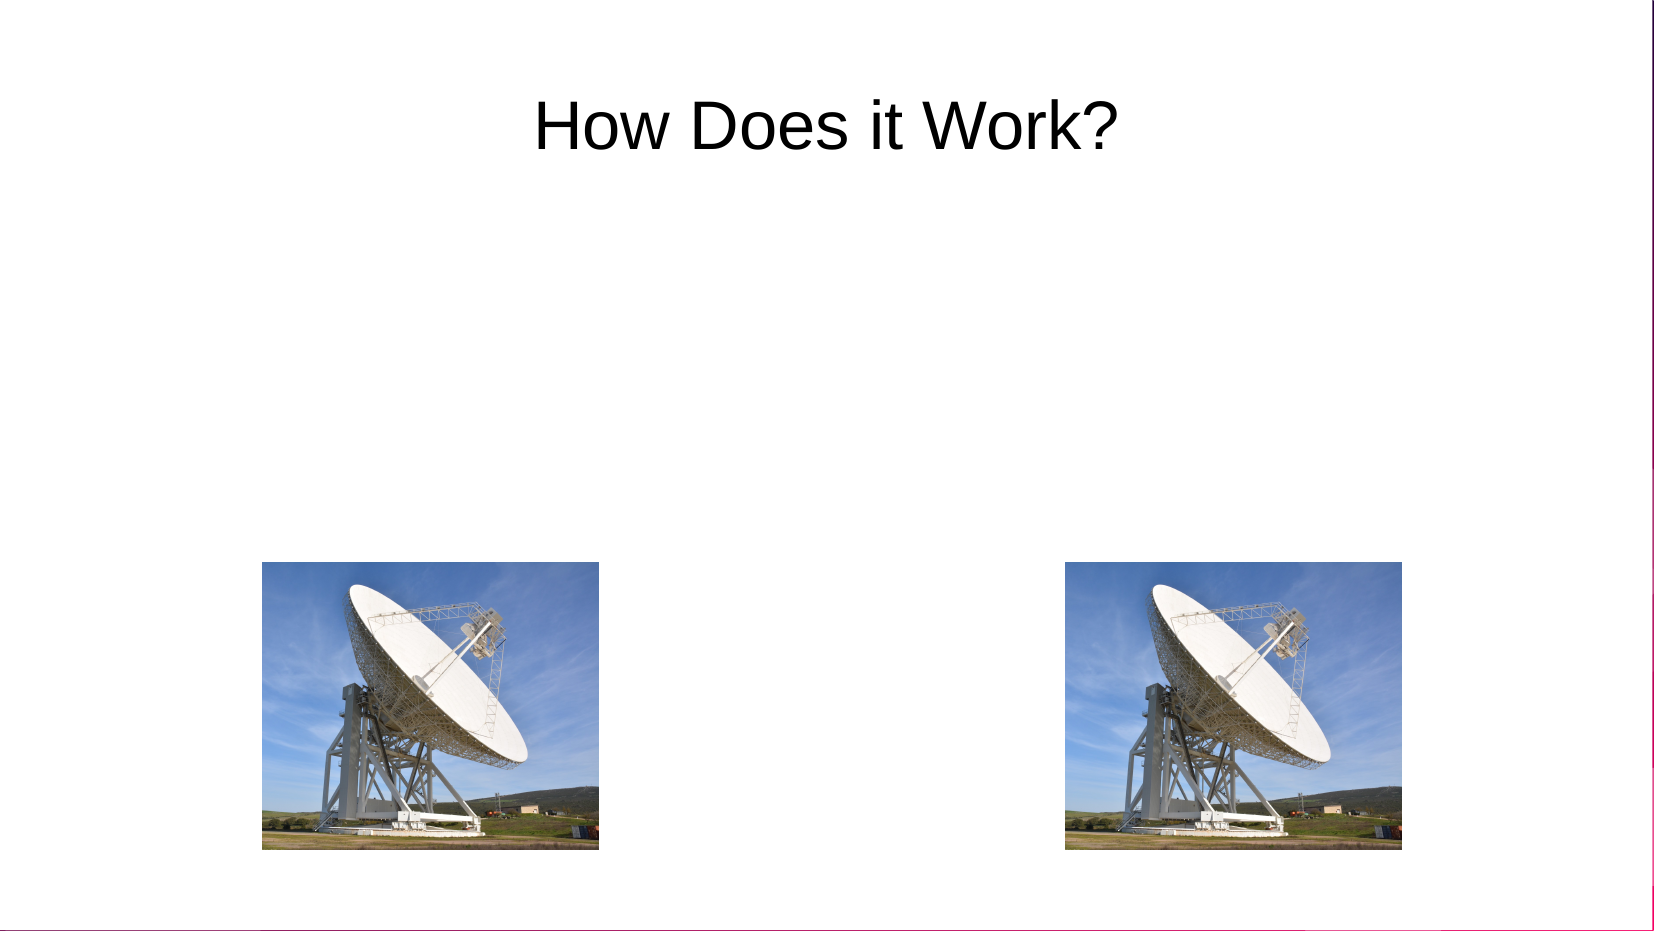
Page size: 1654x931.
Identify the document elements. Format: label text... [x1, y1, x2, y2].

title How Does it Work? [88, 44, 1565, 207]
picture [262, 562, 599, 850]
picture [1065, 562, 1402, 850]
